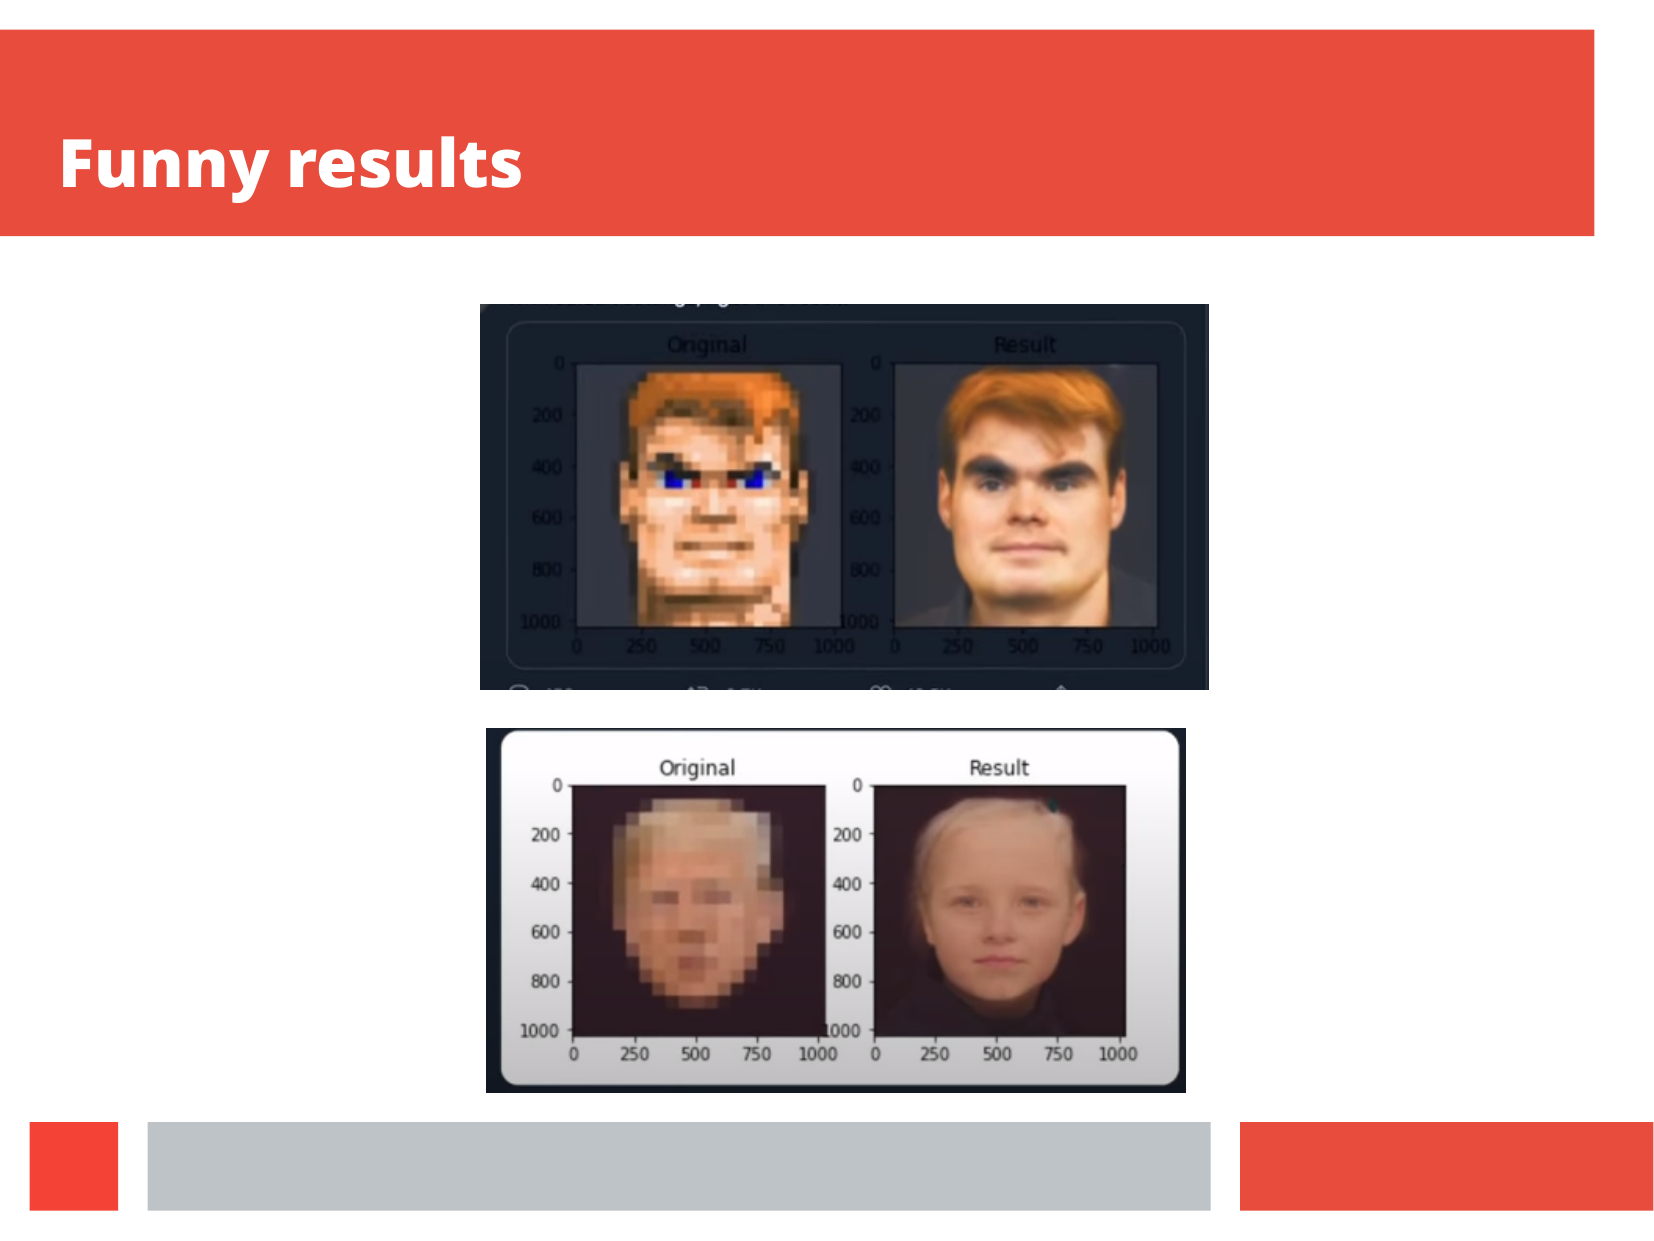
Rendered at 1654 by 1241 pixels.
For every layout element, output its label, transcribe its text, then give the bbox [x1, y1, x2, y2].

picture [486, 728, 1186, 1093]
title Funny results [59, 59, 1595, 207]
picture [480, 304, 1209, 691]
